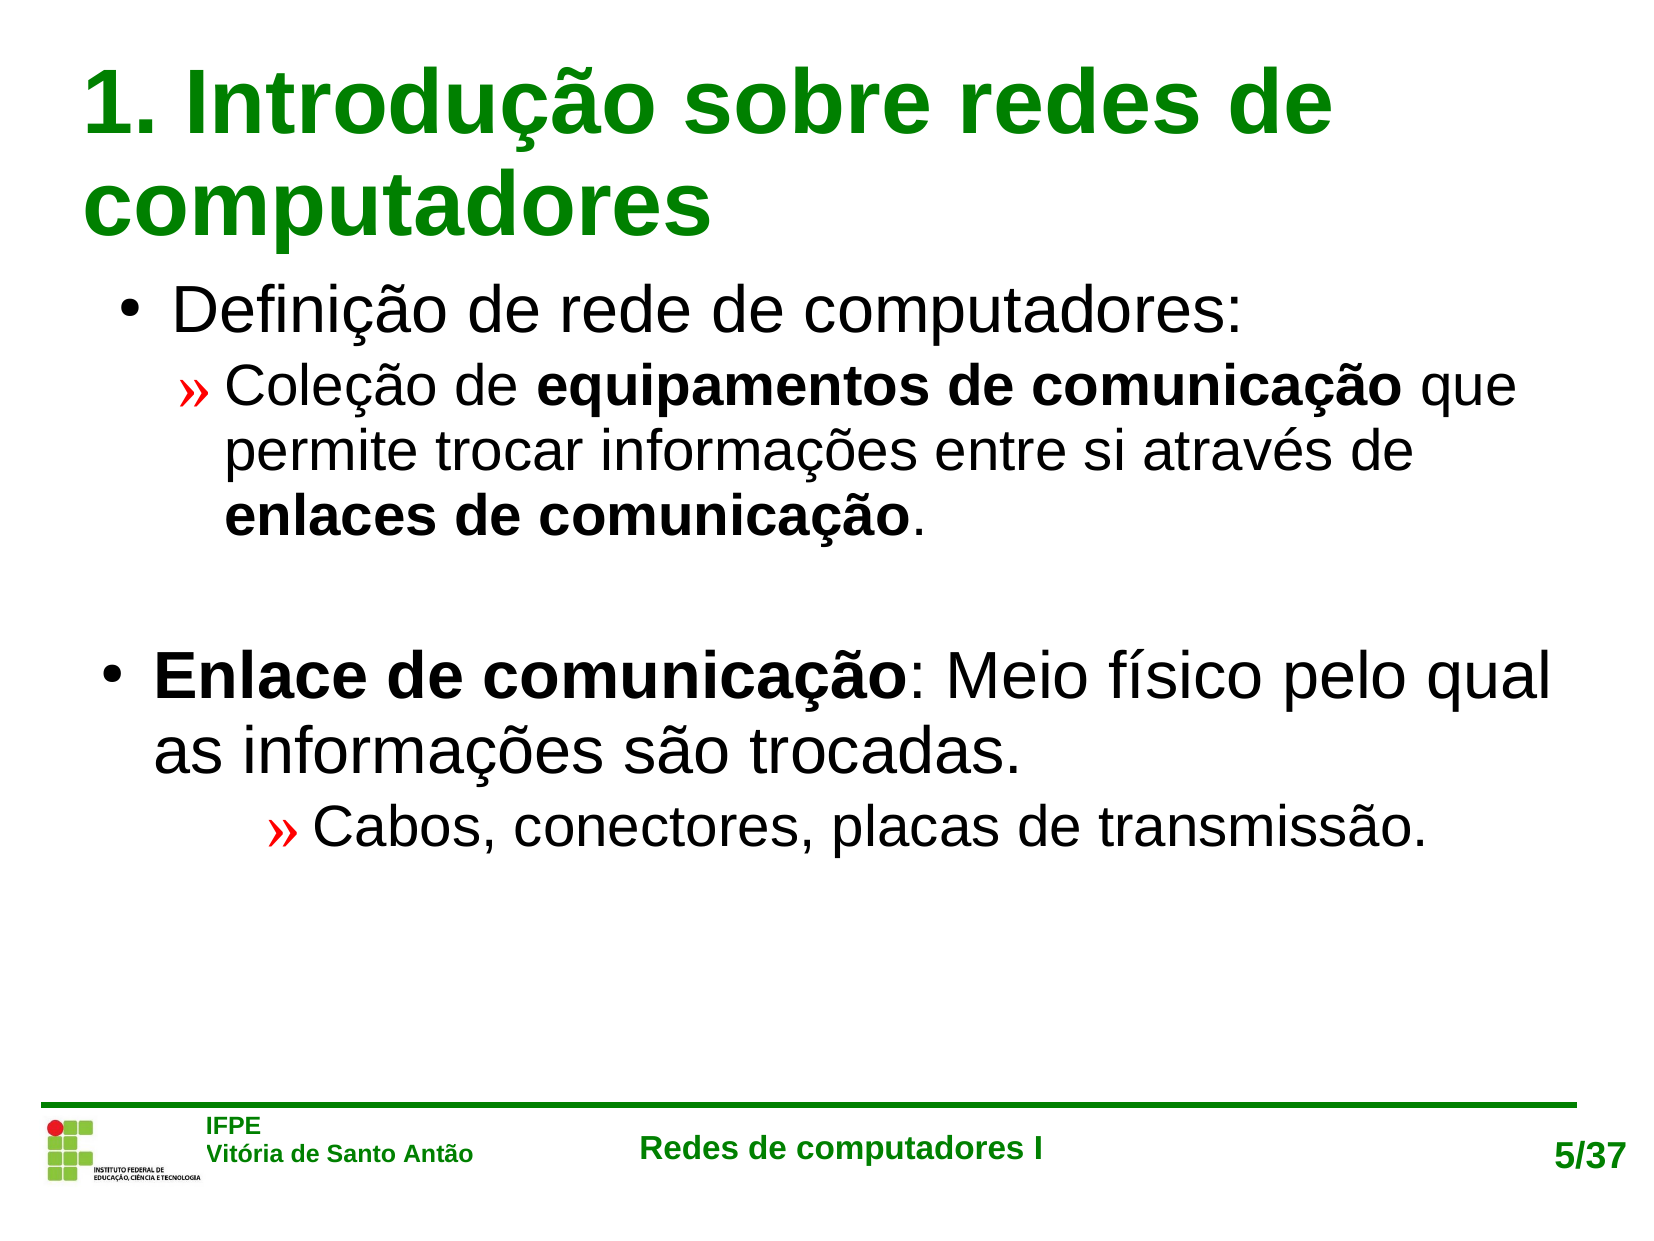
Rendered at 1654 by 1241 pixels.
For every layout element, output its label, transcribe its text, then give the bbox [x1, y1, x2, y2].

title 1. Introdução sobre redes de computadores [82, 49, 1571, 257]
picture [39, 1111, 207, 1191]
list Definição de rede de computadores: Coleção de equipamentos de comunicação que permite trocar informações entre si através de enlaces de comunicação. Enlace de comunicação: Meio físico pelo qual as informações são trocadas. Cabos, conectores, placas de transmissão. [82, 272, 1571, 1091]
